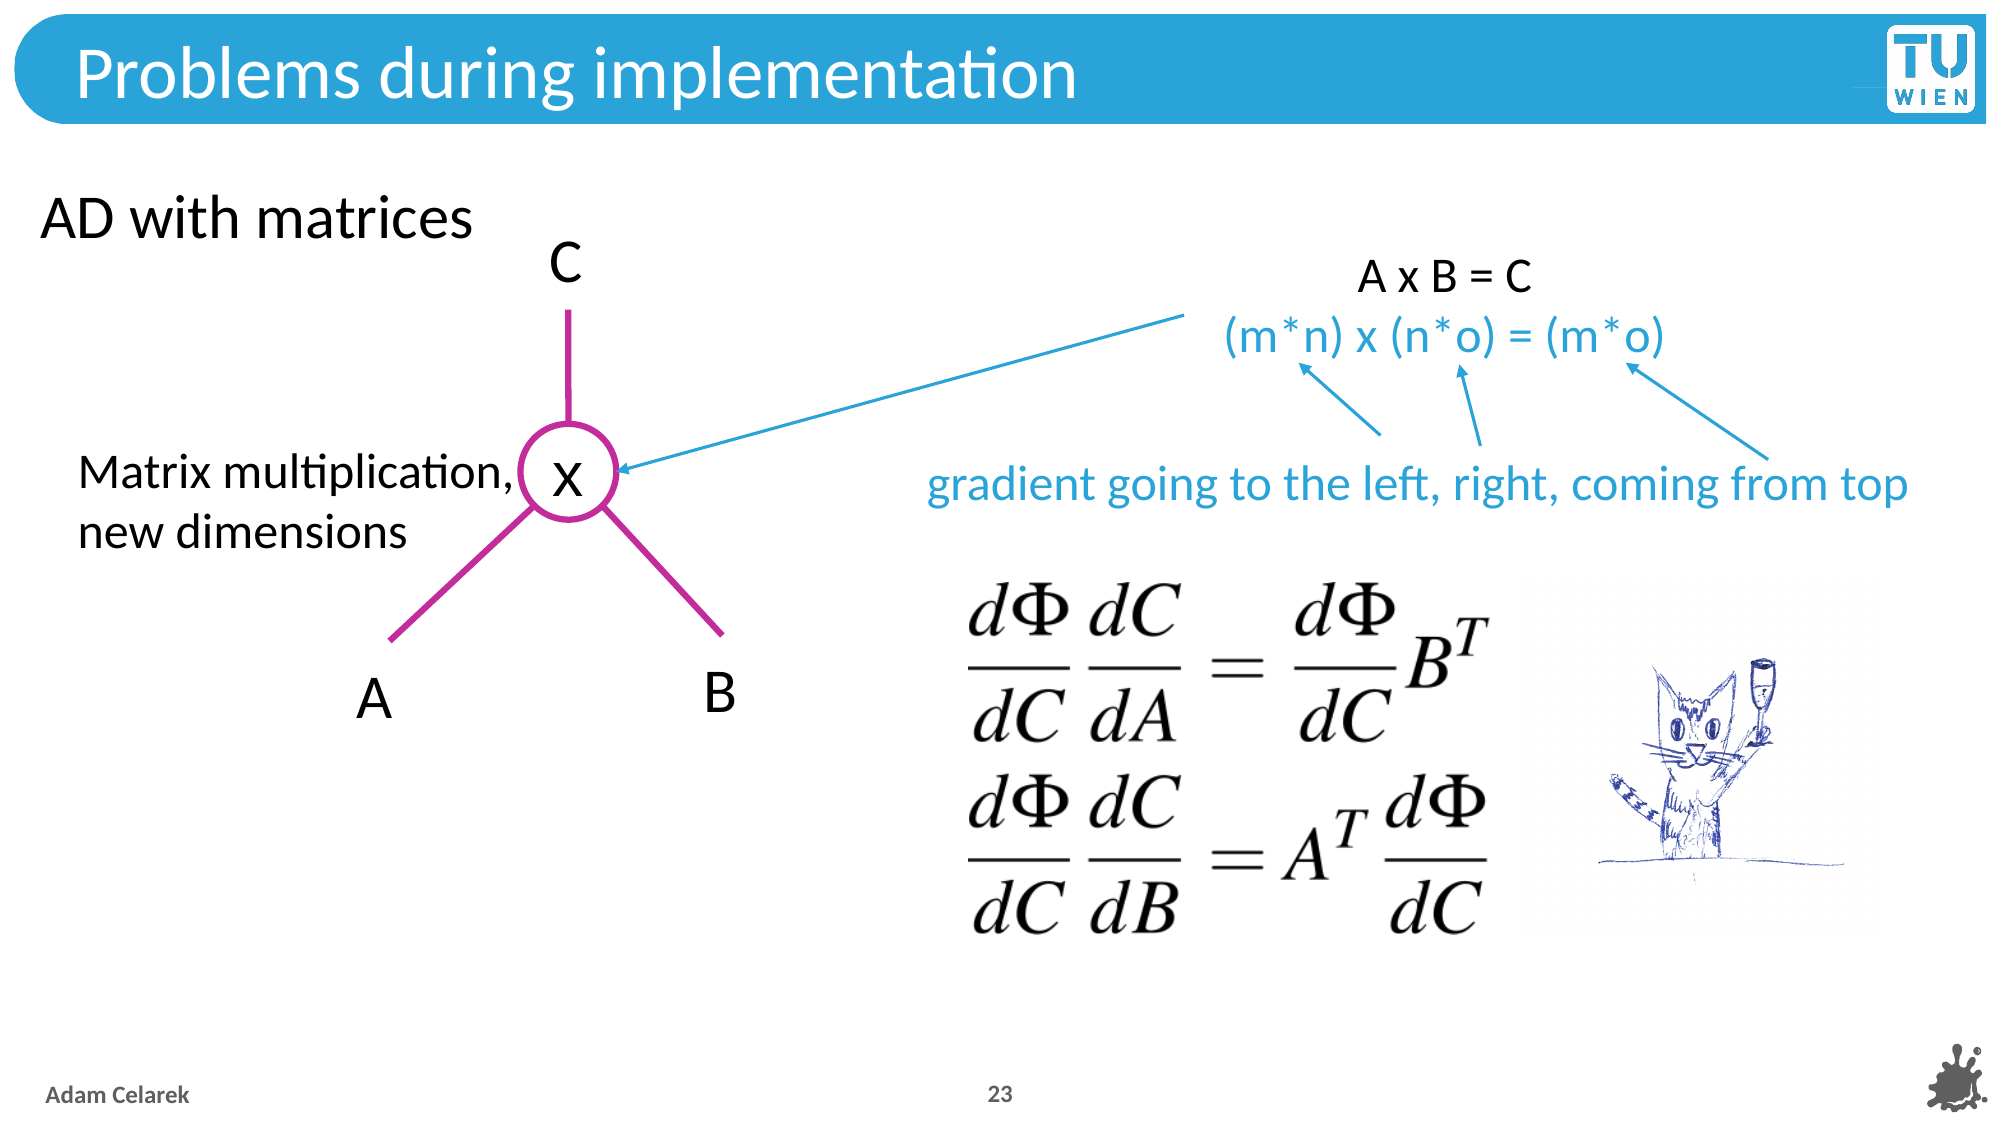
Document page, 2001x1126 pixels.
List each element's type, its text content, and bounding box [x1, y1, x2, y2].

text_box C [534, 204, 603, 301]
picture [1887, 25, 1975, 113]
text_box A [341, 640, 438, 726]
text_box gradient going to the left, right, coming from top [836, 435, 2000, 611]
text_box Matrix multiplication, new dimensions [62, 423, 535, 583]
text_box AD with matrices [25, 161, 547, 286]
text_box B [688, 635, 757, 732]
text_box x [535, 423, 617, 520]
title Problems during implementation [55, 6, 1854, 132]
slide_number <number> [882, 1067, 1119, 1118]
text_box A x B = C (m*n) x (n*o) = (m*o) [1184, 227, 1706, 403]
footer Adam Celarek [25, 1068, 837, 1118]
picture [968, 582, 1490, 935]
picture [1515, 576, 1879, 941]
